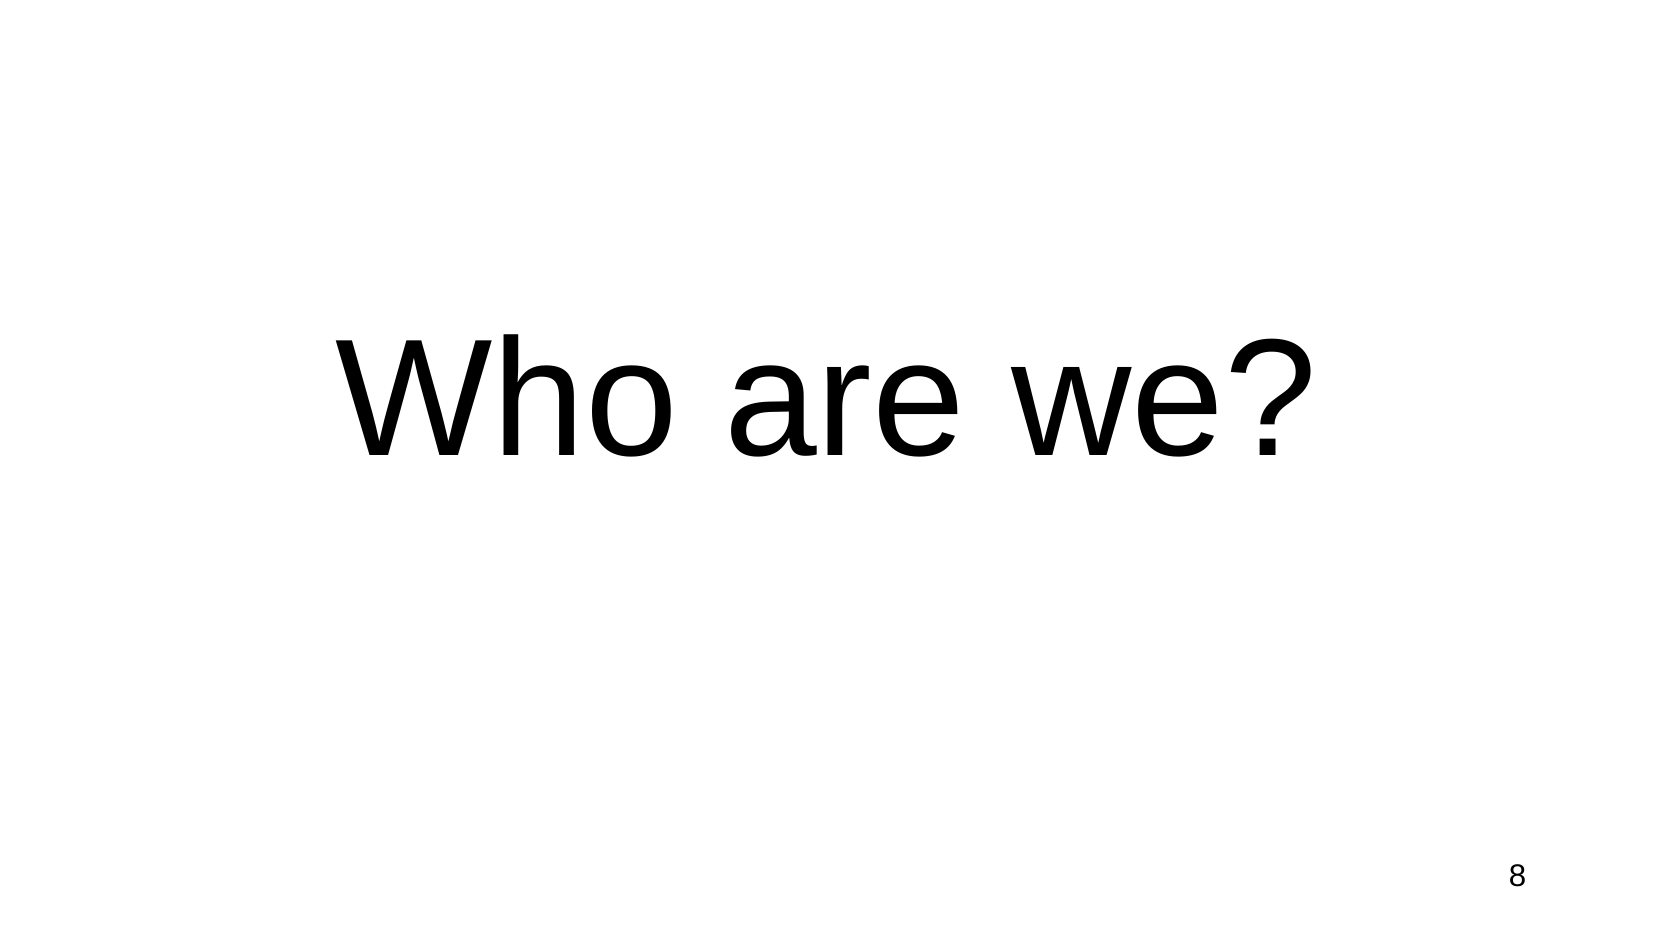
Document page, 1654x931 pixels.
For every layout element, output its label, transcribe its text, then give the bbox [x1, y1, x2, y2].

text_box <nummer> [1494, 850, 1654, 921]
subtitle Who are we? [82, 37, 1571, 757]
